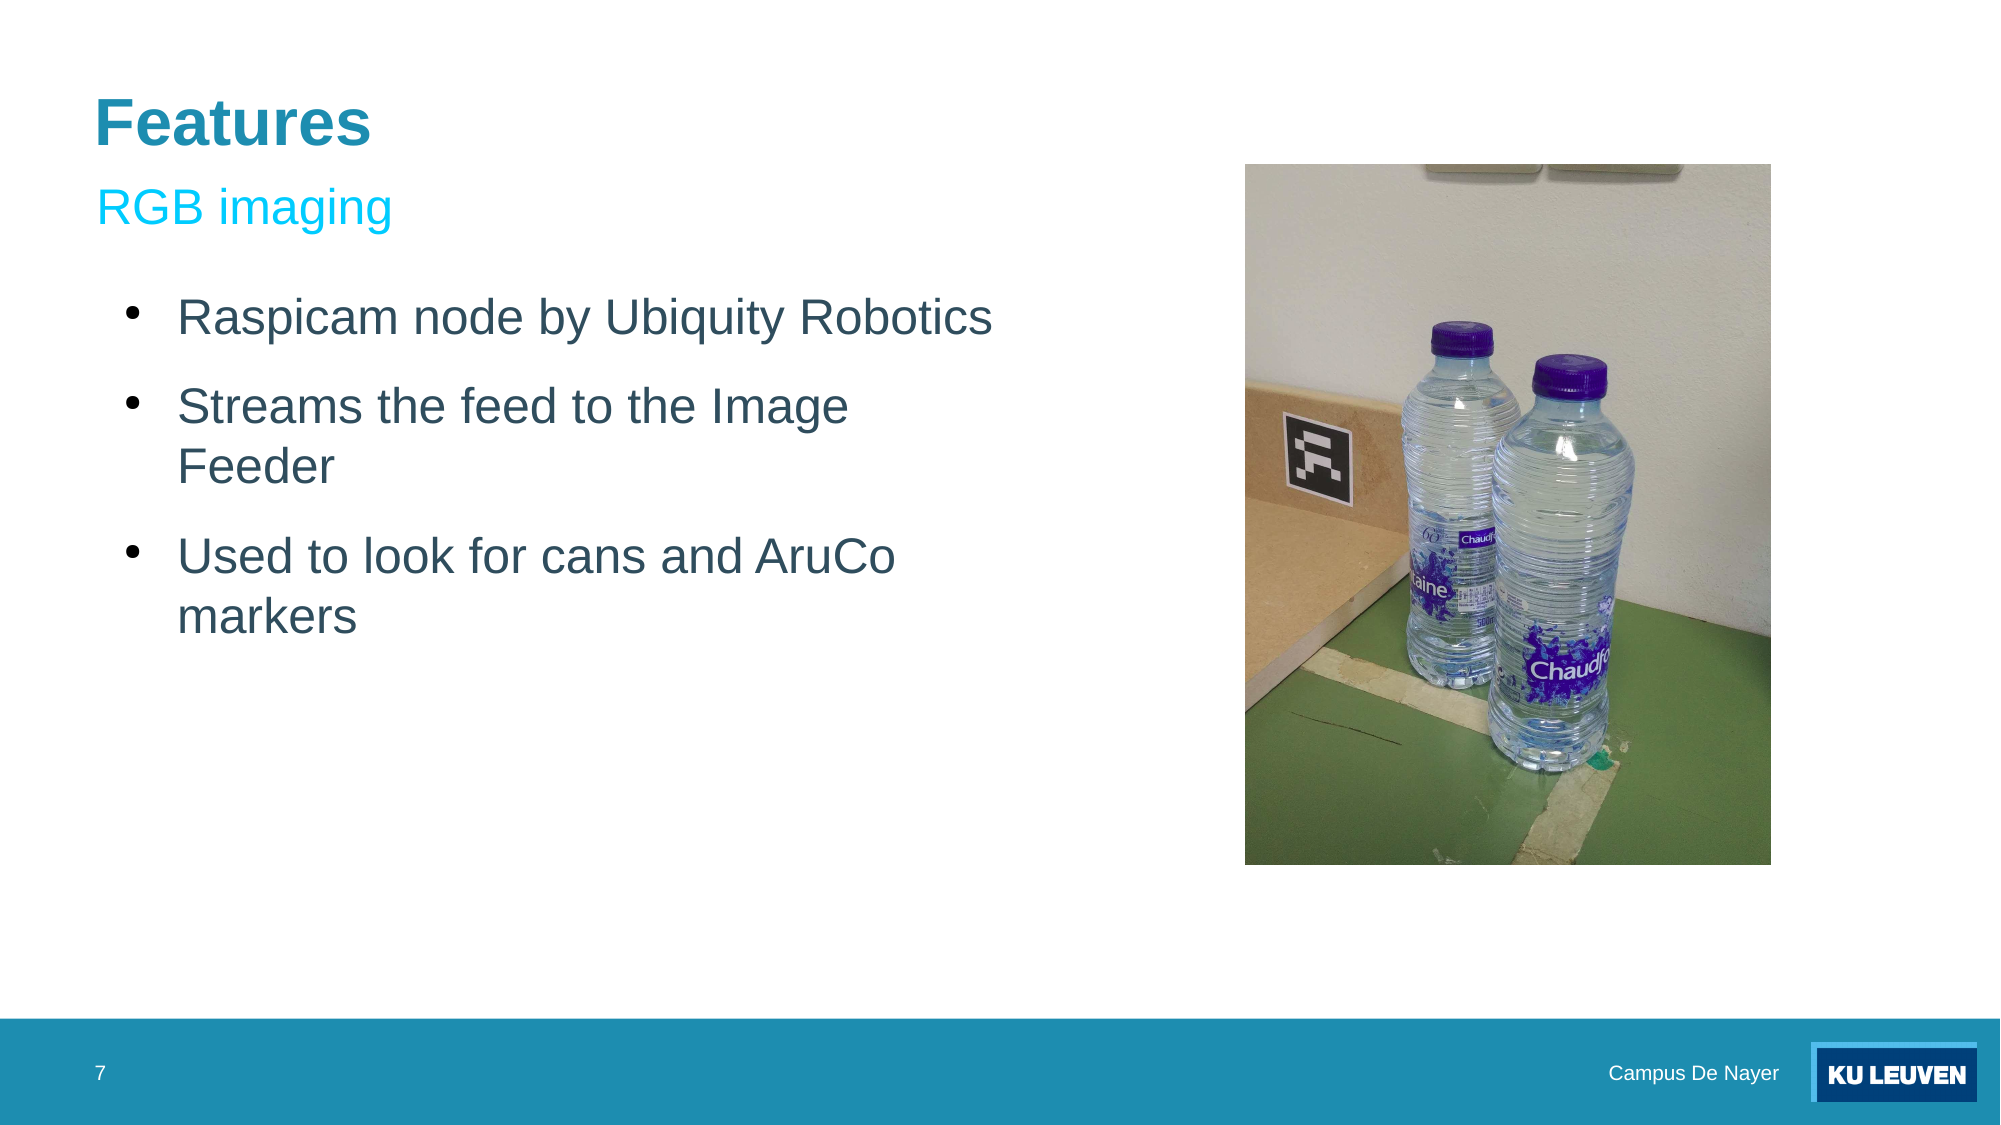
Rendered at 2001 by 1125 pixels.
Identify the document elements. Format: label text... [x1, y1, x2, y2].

picture [1245, 164, 1771, 865]
list Raspicam node by Ubiquity Robotics Streams the feed to the Image Feeder Used to look for cans and AruCo markers [91, 276, 1032, 815]
text_box RGB imaging [81, 171, 533, 243]
title Features [94, 49, 1906, 189]
picture [1811, 1042, 1977, 1102]
